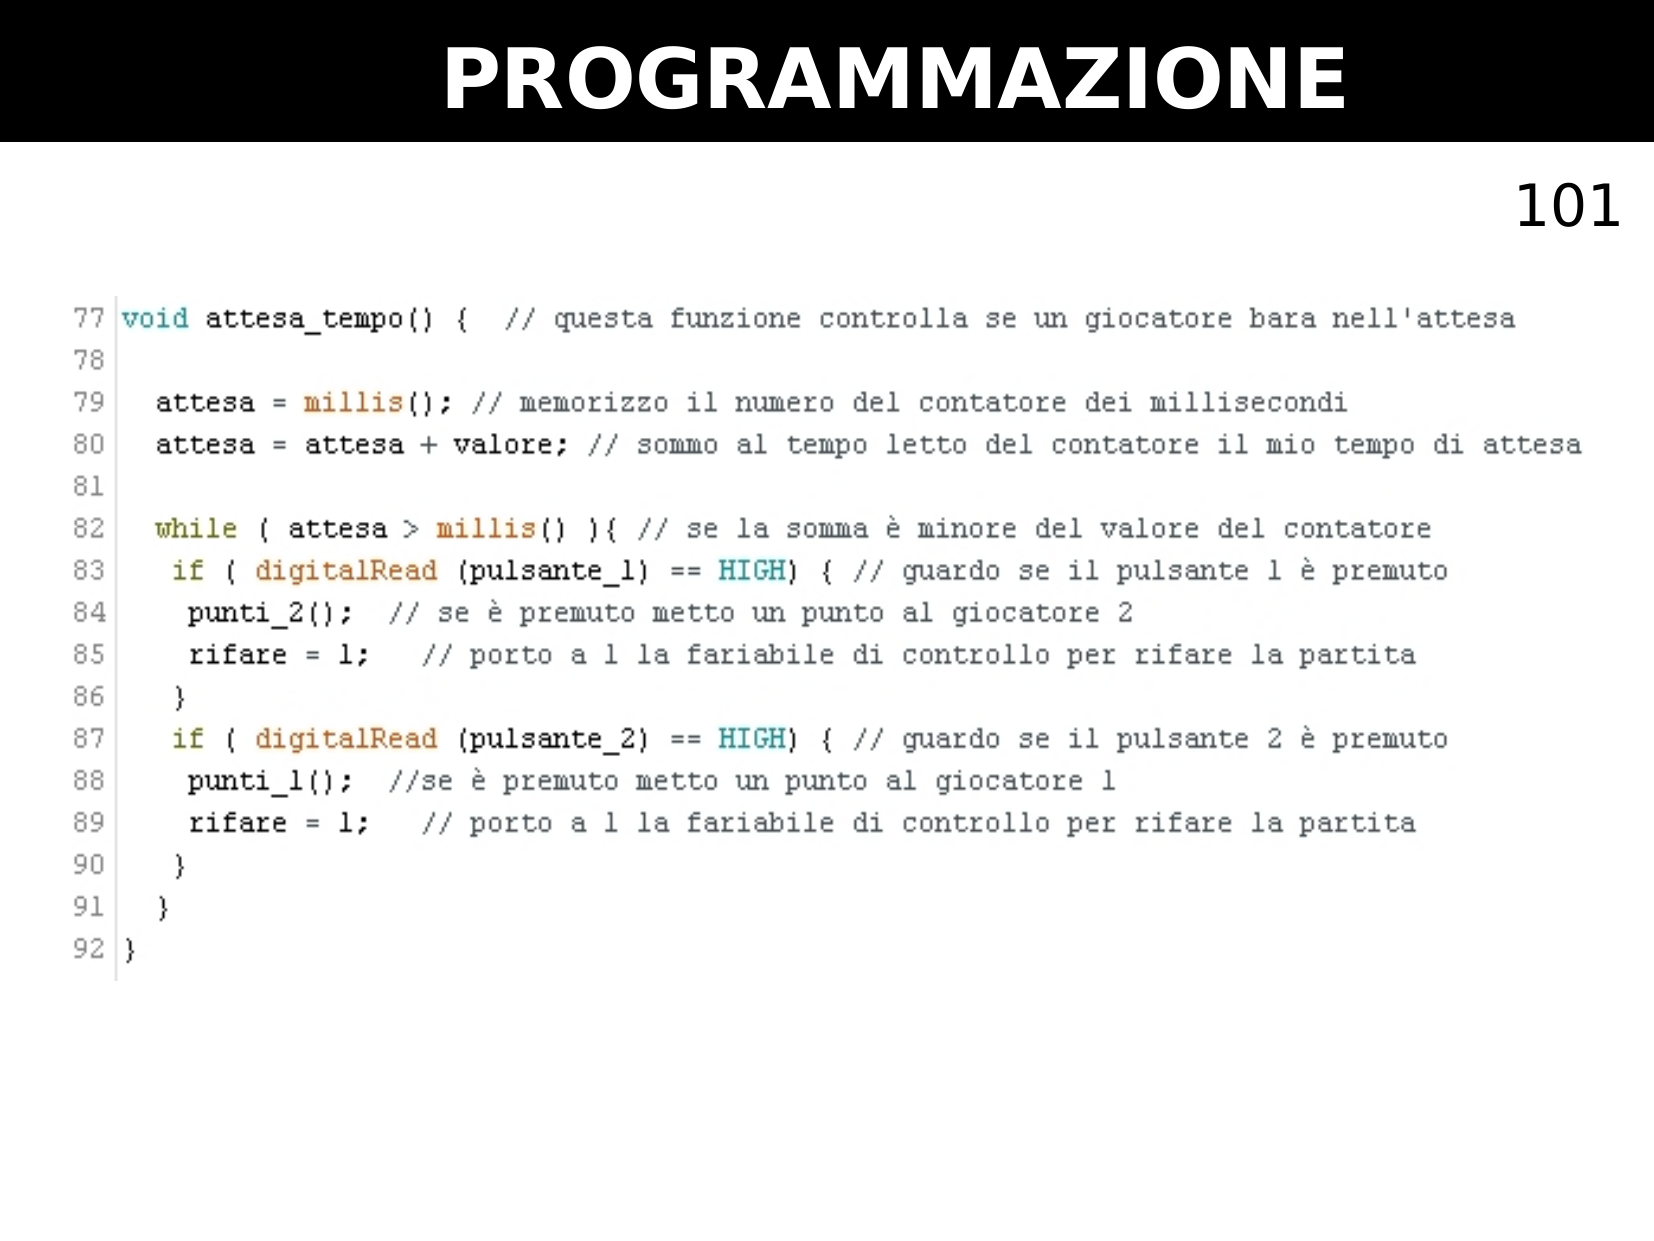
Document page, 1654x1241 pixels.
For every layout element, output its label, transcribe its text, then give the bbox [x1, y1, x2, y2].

picture [35, 296, 1651, 981]
text_box PROGRAMMAZIONE [425, 23, 1366, 136]
text_box 101 [1498, 165, 1640, 249]
text_box [0, 0, 1654, 142]
